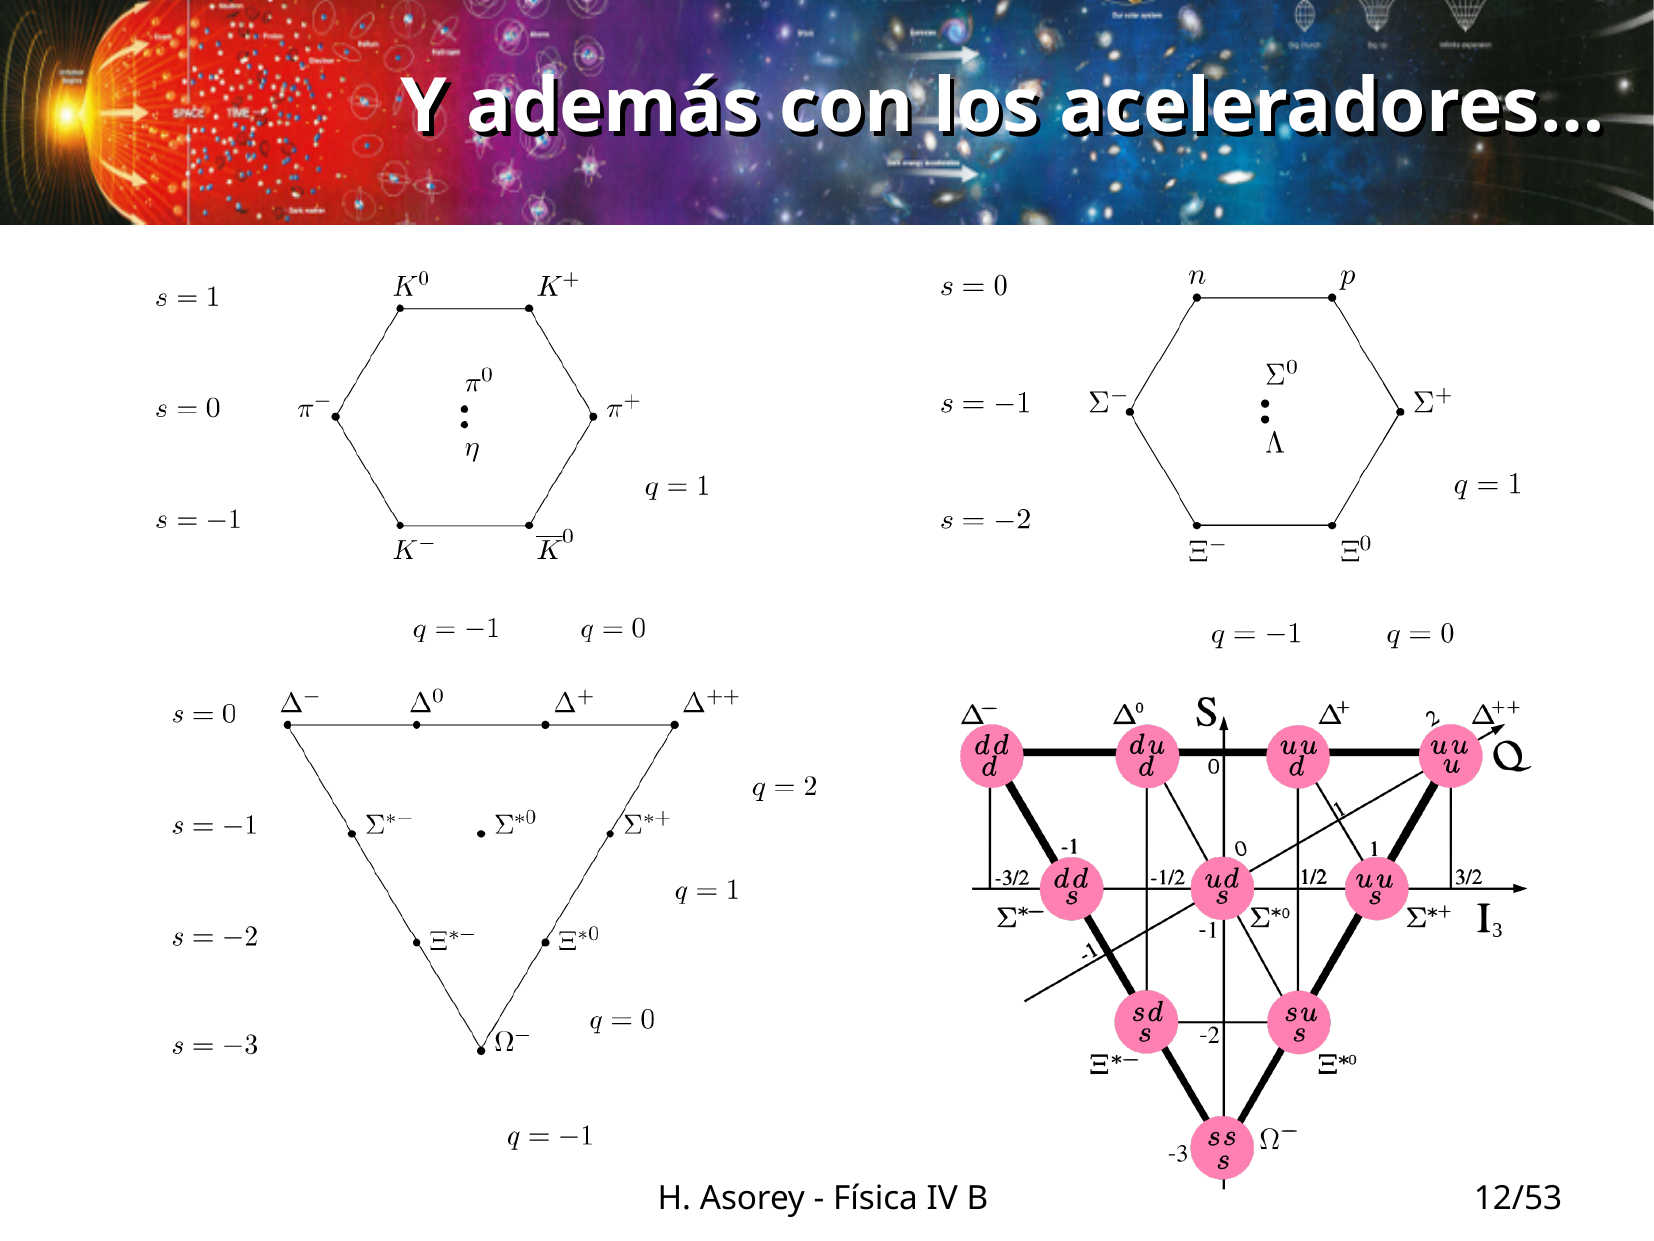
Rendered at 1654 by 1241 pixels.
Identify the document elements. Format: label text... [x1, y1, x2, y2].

title Y además con los aceleradores… [45, 15, 1606, 191]
picture [910, 254, 1545, 1208]
picture [124, 254, 835, 1173]
picture [0, 0, 1654, 225]
